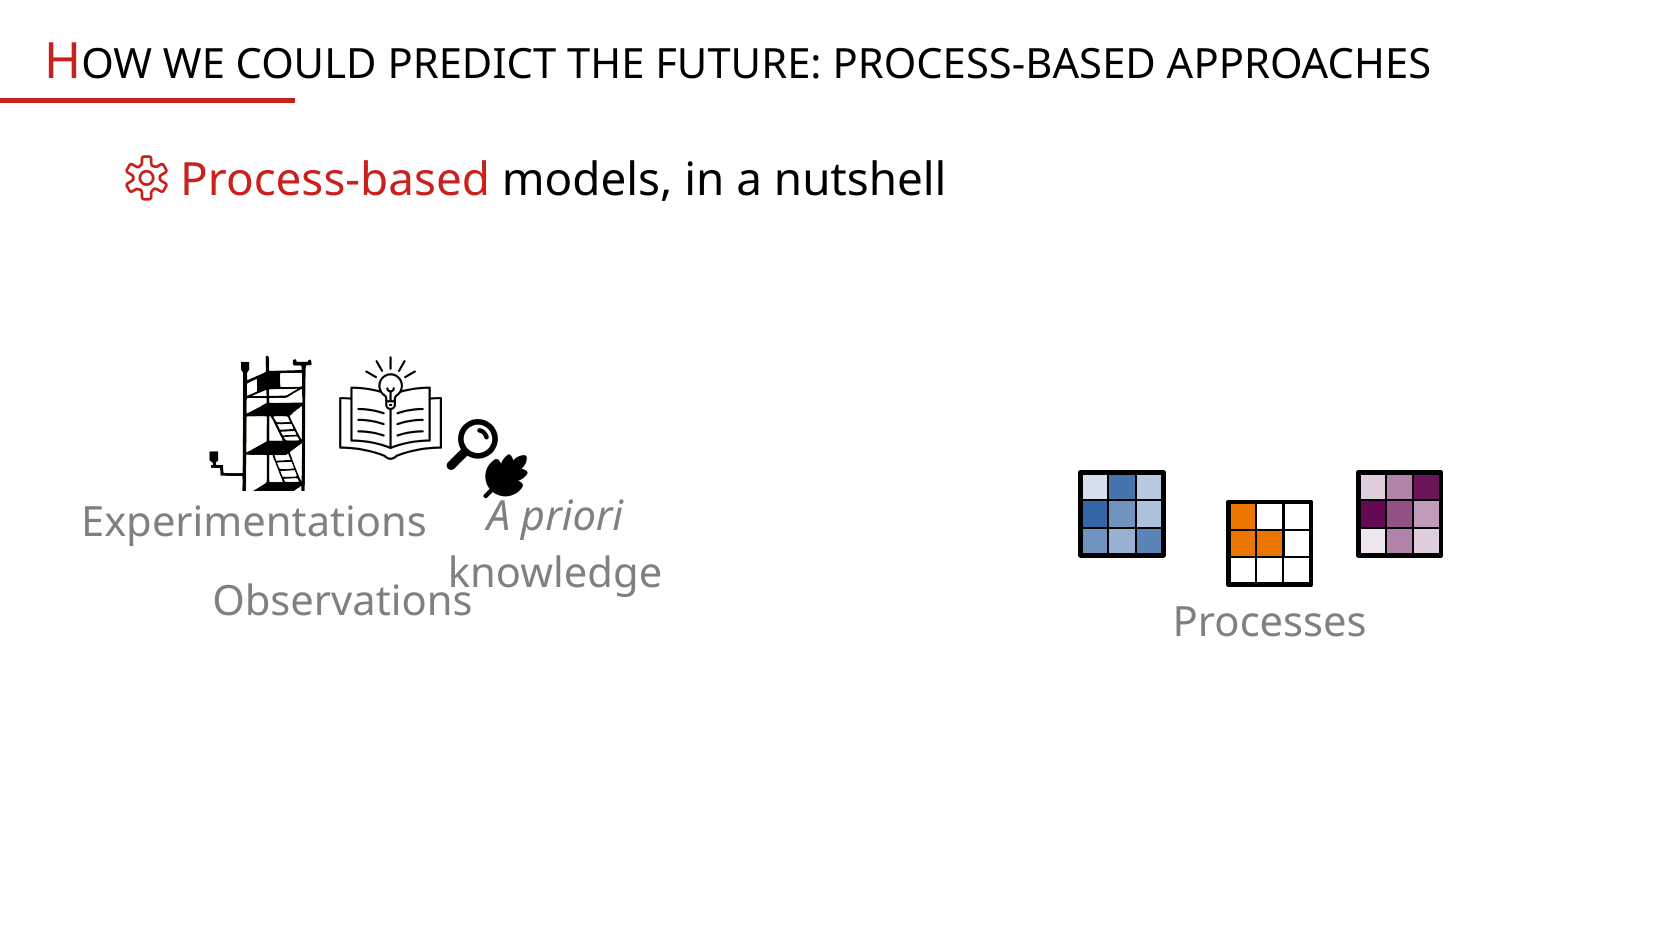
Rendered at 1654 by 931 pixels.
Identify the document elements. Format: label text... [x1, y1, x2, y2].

text_box Processes [1074, 584, 1465, 657]
text_box [1361, 475, 1439, 553]
text_box [1083, 475, 1161, 553]
picture [206, 355, 325, 491]
text_box Experimentations [59, 484, 449, 557]
text_box HOW WE COULD PREDICT THE FUTURE: PROCESS-BASED APPROACHES [29, 0, 1625, 119]
text_box Process-based models, in a nutshell [165, 118, 1625, 237]
text_box A priori knowledge [360, 506, 751, 579]
text_box [1231, 504, 1309, 582]
text_box Observations [147, 563, 538, 636]
picture [111, 147, 182, 207]
picture [328, 354, 550, 502]
